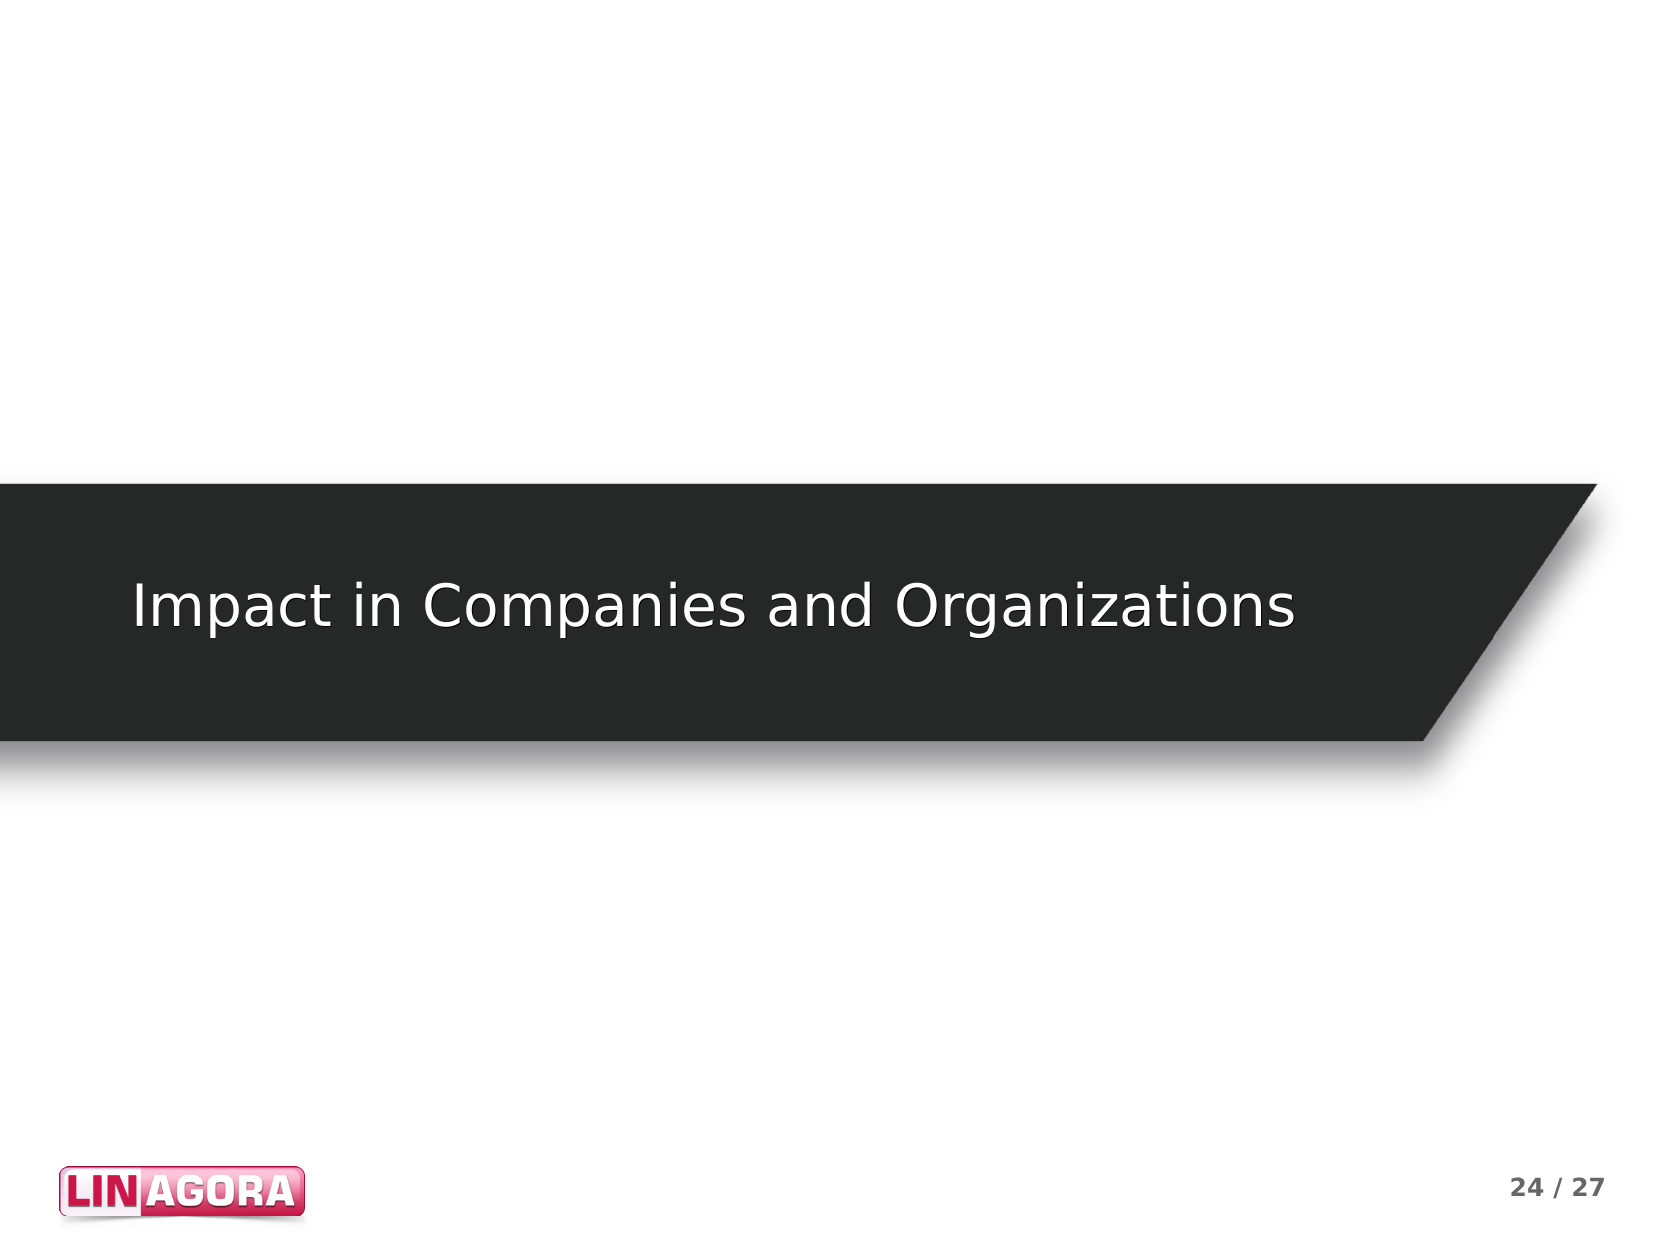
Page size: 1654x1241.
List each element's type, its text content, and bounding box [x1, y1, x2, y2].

title Impact in Companies and Organizations [82, 460, 1347, 686]
picture [59, 1166, 308, 1229]
